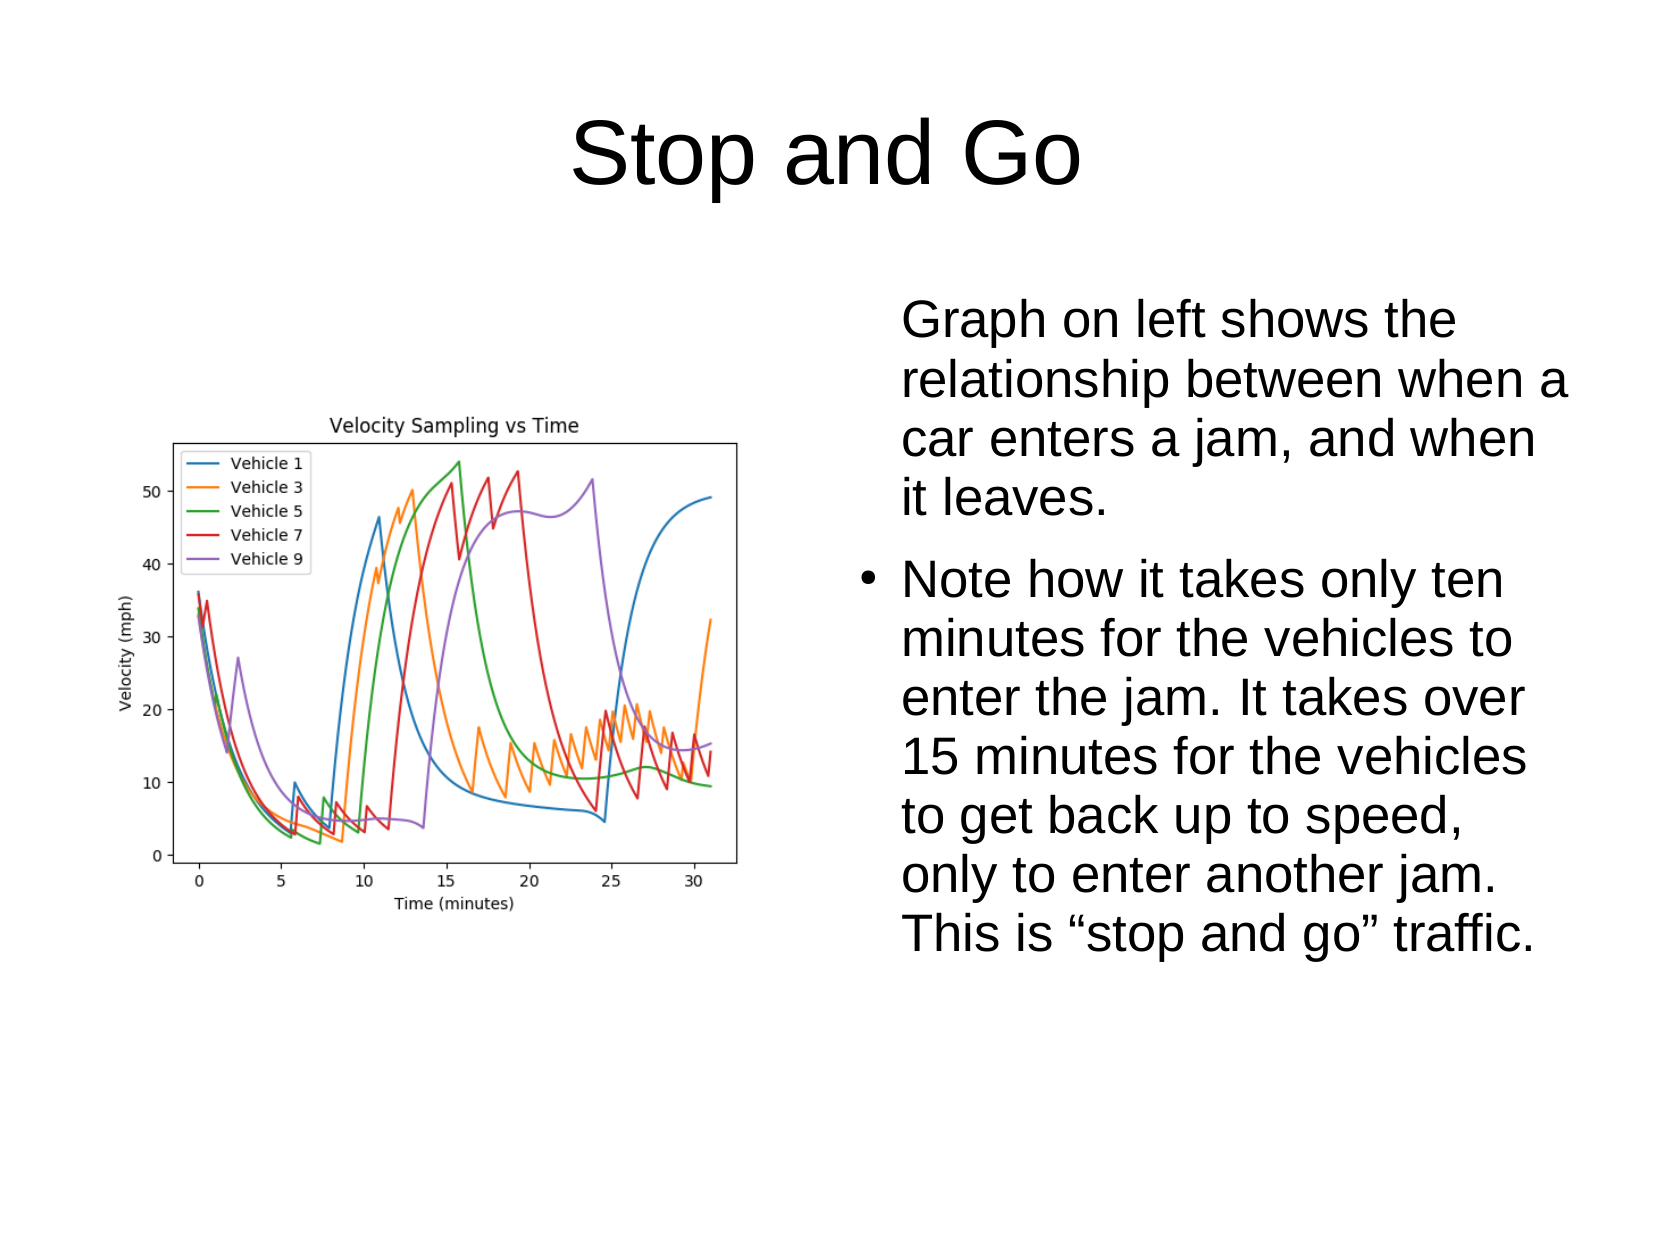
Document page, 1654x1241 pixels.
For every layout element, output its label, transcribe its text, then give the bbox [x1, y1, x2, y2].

picture [82, 377, 809, 923]
title Stop and Go [82, 49, 1571, 257]
list Graph on left shows the relationship between when a car enters a jam, and when it leaves. Note how it takes only ten minutes for the vehicles to enter the jam. It takes over 15 minutes for the vehicles to get back up to speed, only to enter another jam. This is “stop and go” traffic. [845, 290, 1572, 1010]
